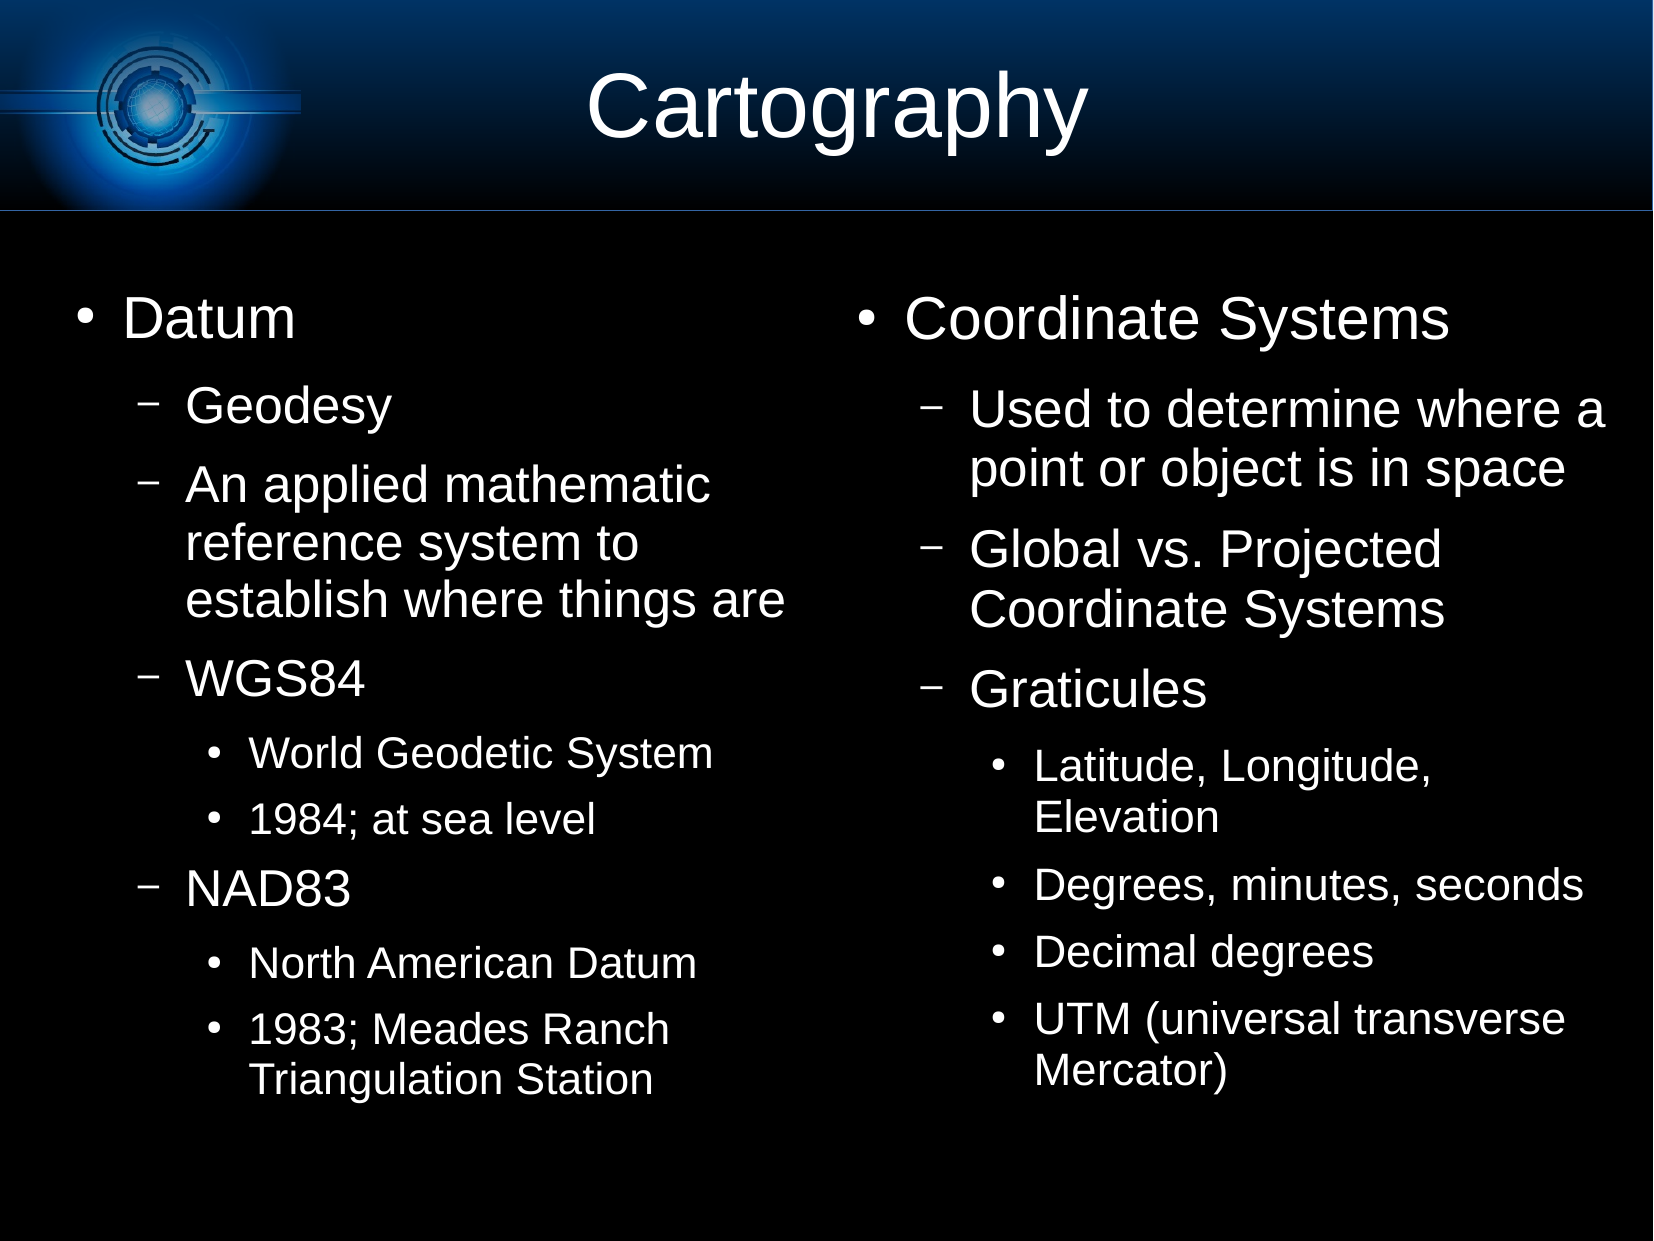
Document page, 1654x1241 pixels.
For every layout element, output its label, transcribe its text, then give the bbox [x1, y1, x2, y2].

list Coordinate Systems Used to determine where a point or object is in space Global vs. Projected Coordinate Systems Graticules Latitude, Longitude, Elevation Degrees, minutes, seconds Decimal degrees UTM (universal transverse Mercator) [840, 285, 1622, 1113]
picture [0, 87, 94, 210]
title Cartography [94, 2, 1583, 210]
list Datum Geodesy An applied mathematic reference system to establish where things are WGS84 World Geodetic System 1984; at sea level NAD83 North American Datum 1983; Meades Ranch Triangulation Station [59, 284, 841, 1113]
